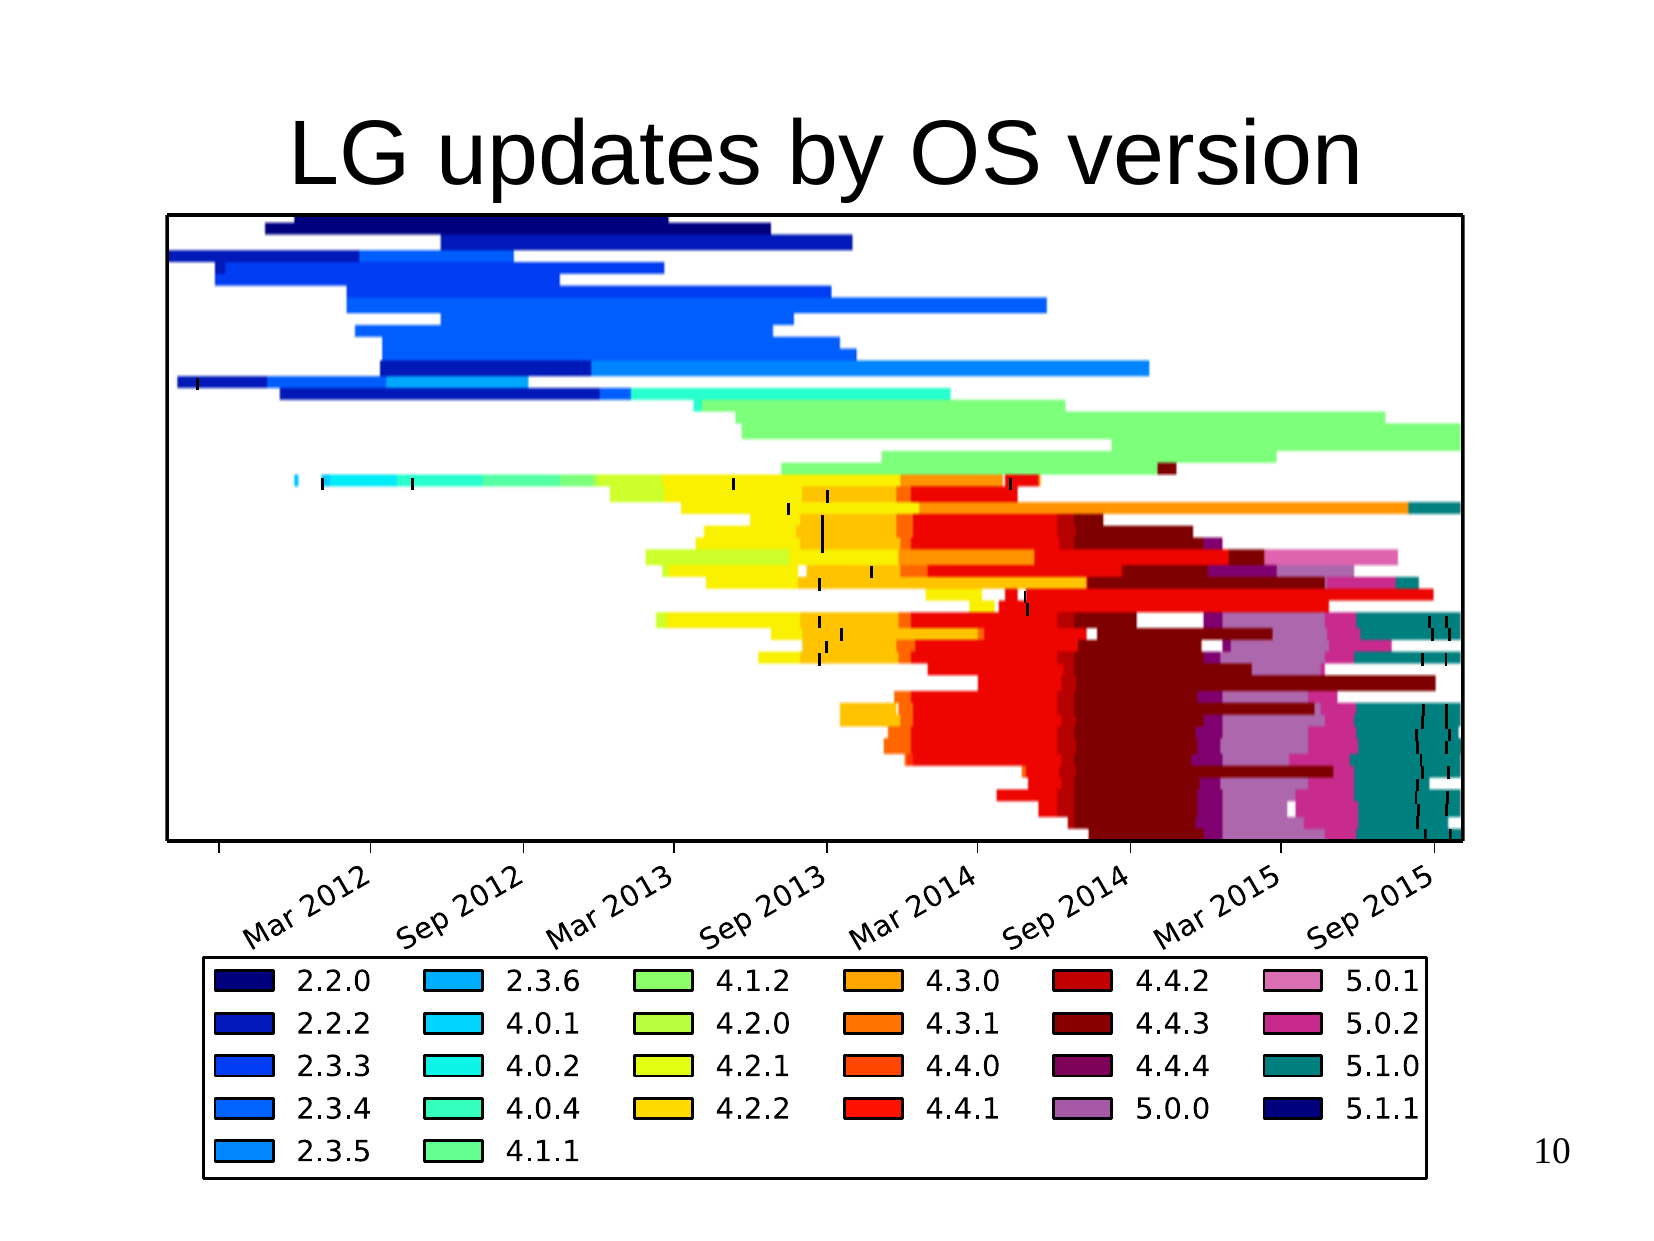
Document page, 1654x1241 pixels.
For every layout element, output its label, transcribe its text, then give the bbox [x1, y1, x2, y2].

picture [165, 212, 1465, 1181]
title LG updates by OS version [82, 49, 1571, 257]
